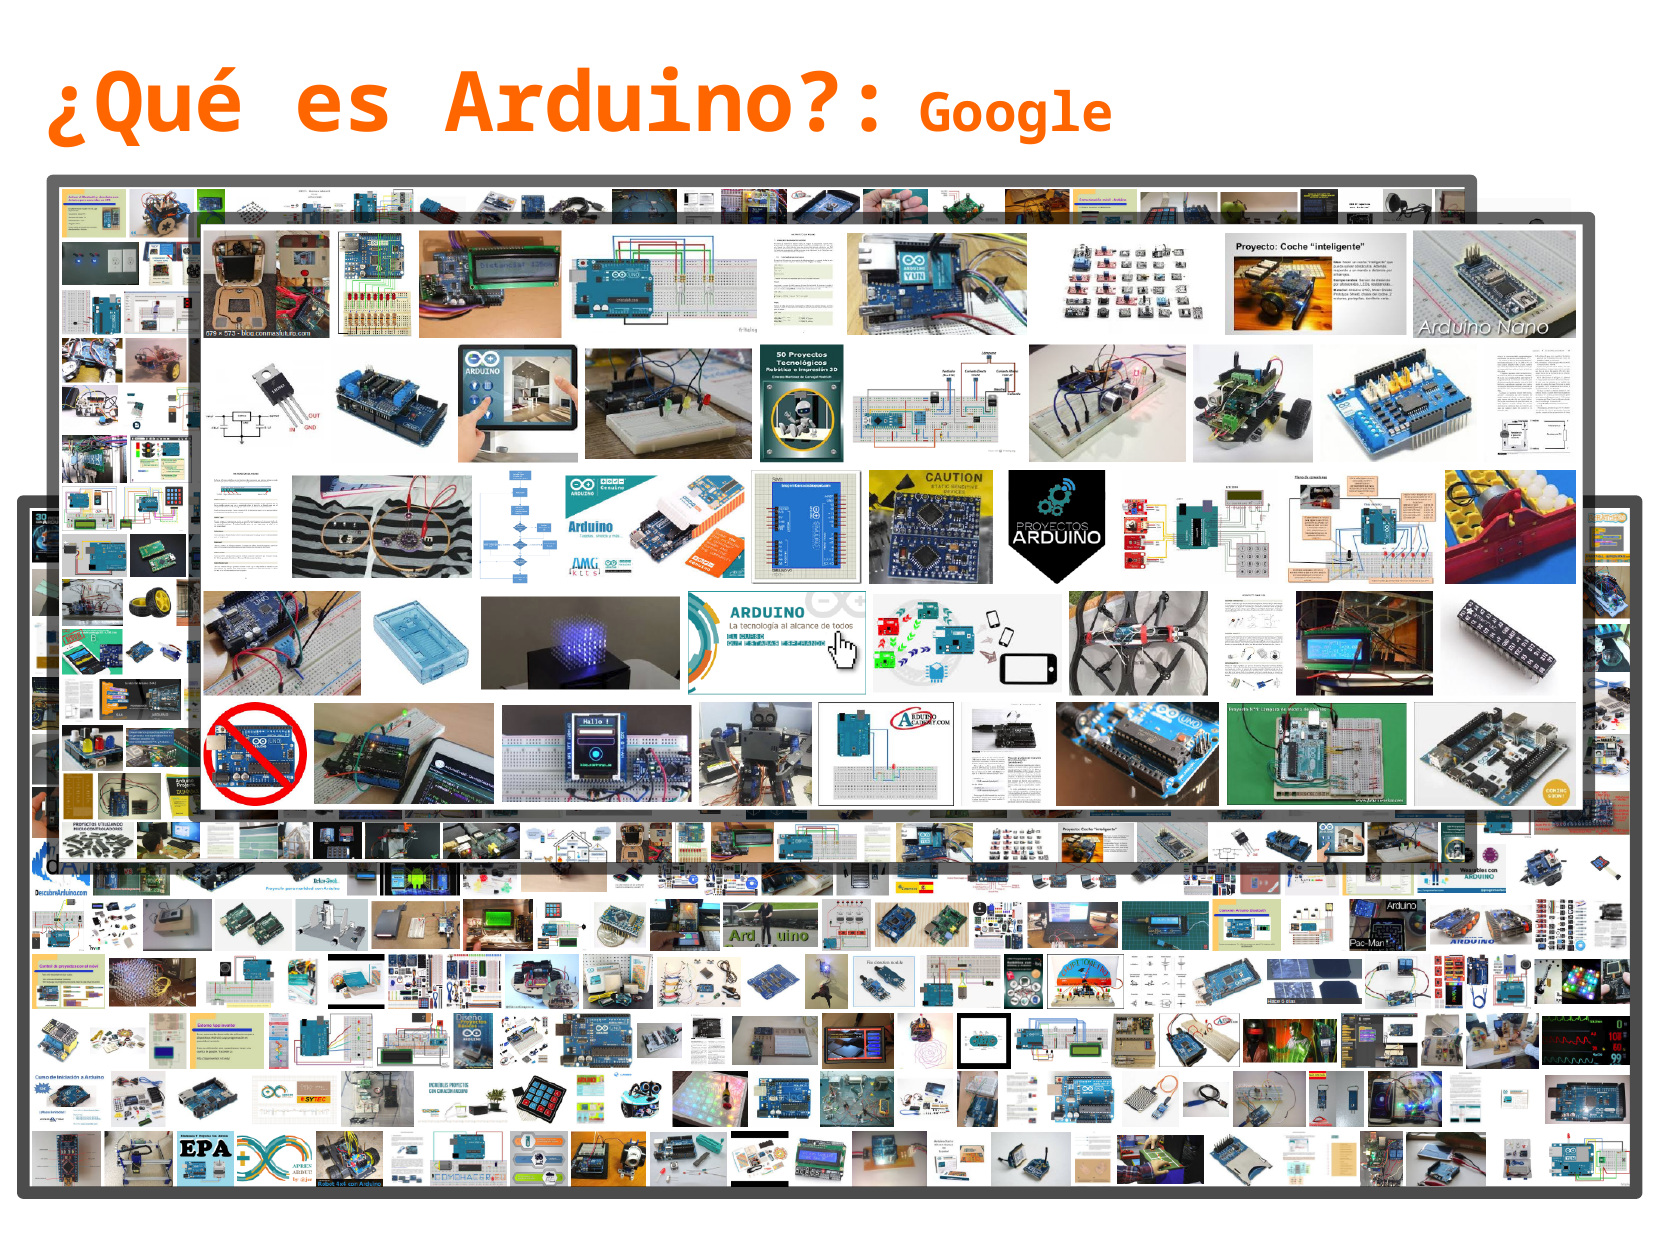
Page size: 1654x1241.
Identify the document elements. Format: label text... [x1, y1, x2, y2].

picture [29, 187, 1630, 1187]
text_box ¿Qué es Arduino?: Google [29, 35, 1642, 199]
